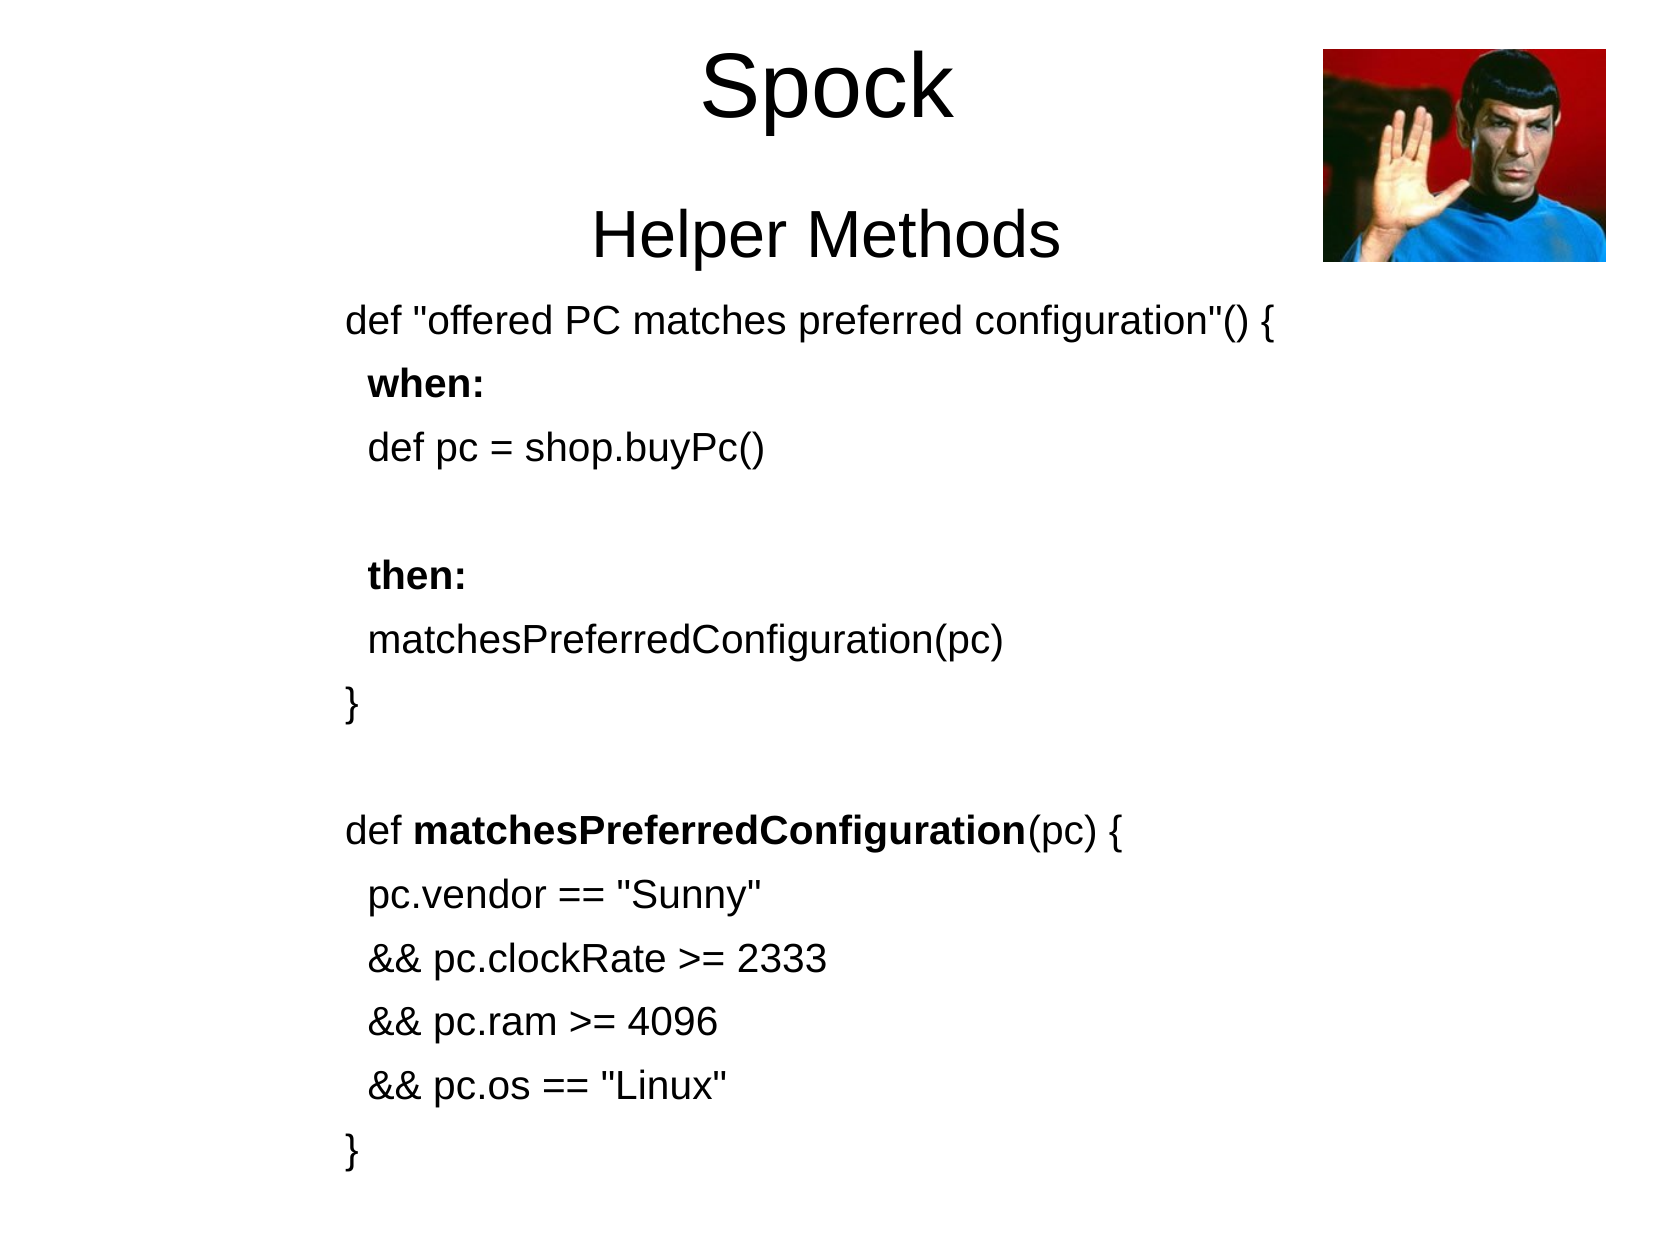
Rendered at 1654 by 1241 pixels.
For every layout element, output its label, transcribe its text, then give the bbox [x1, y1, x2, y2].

title Spock Helper Methods [82, 34, 1571, 272]
picture [1323, 49, 1606, 262]
list def "offered PC matches preferred configuration"() { when: def pc = shop.buyPc() then: matchesPreferredConfiguration(pc) } def matchesPreferredConfiguration(pc) { pc.vendor == "Sunny" && pc.clockRate >= 2333 && pc.ram >= 4096 && pc.os == "Linux" } [345, 297, 1591, 1177]
